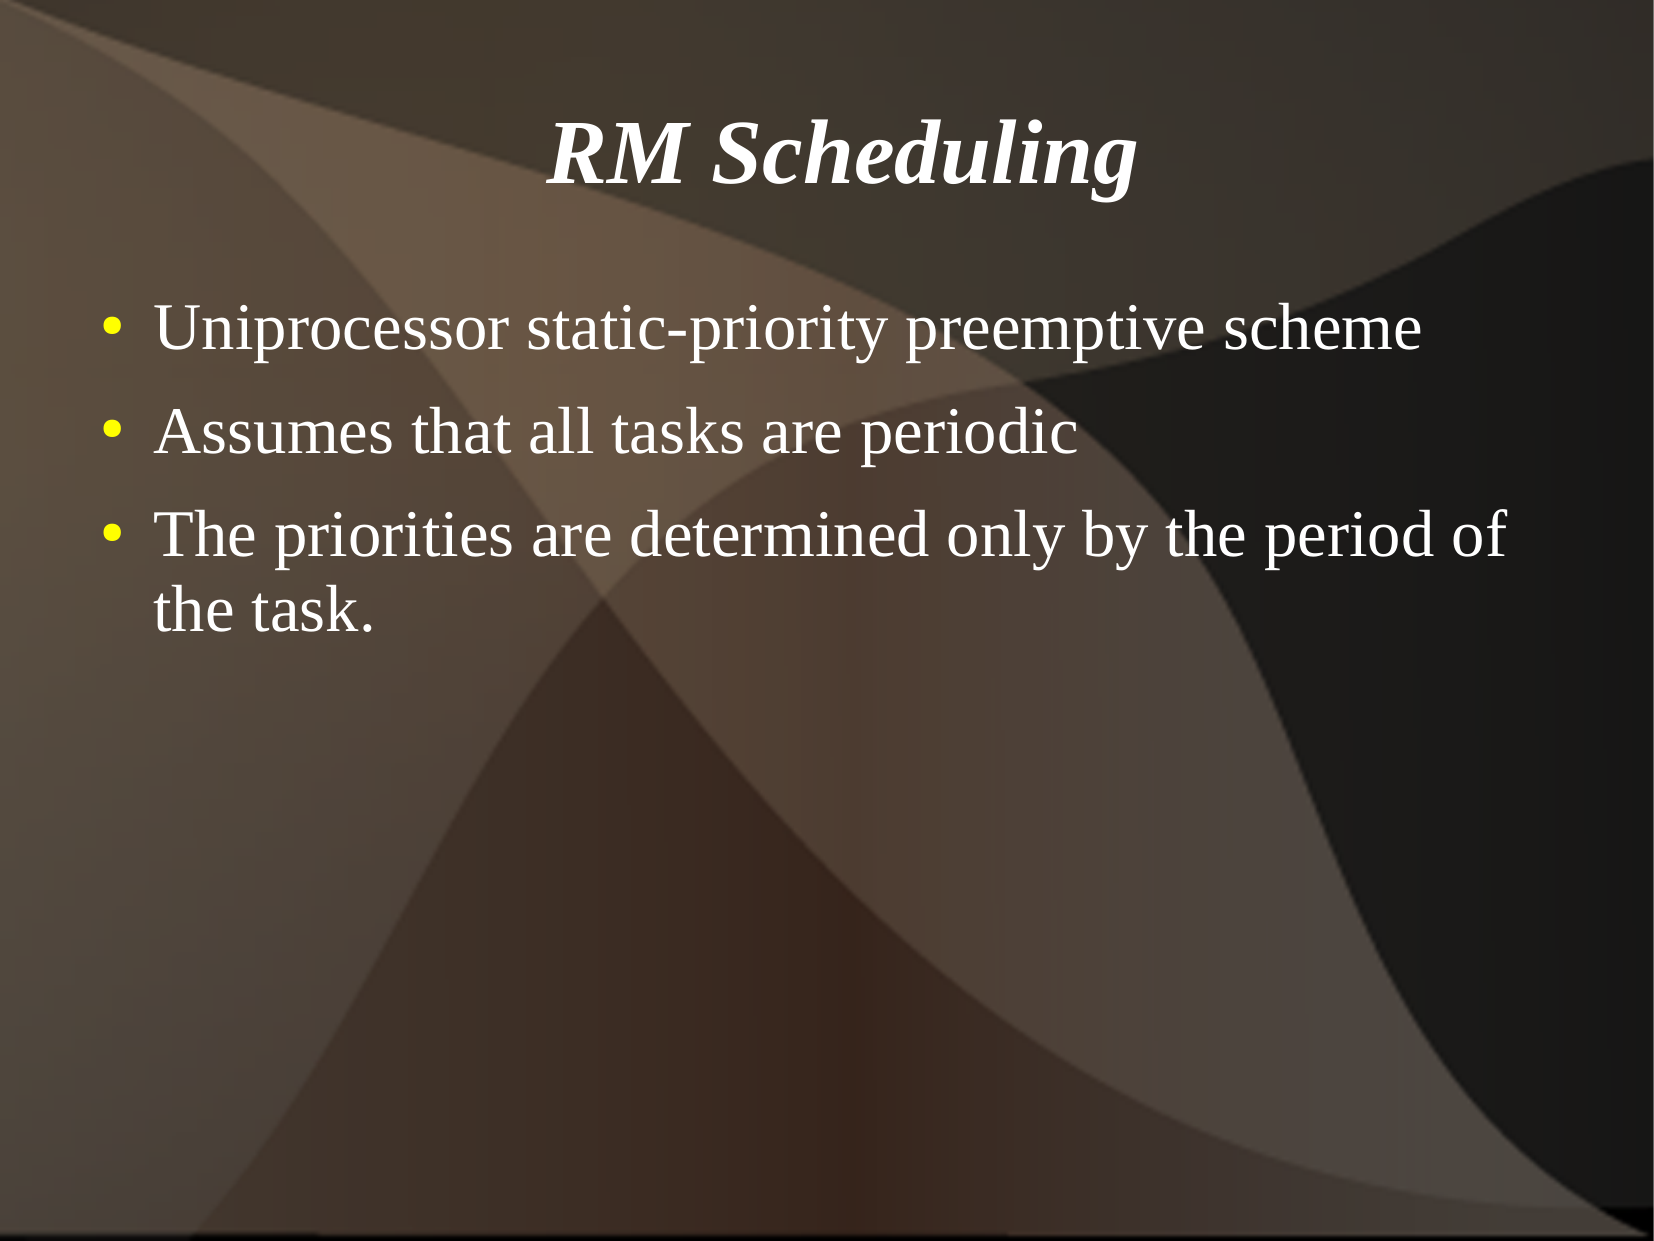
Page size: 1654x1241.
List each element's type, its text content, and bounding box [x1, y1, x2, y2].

picture [0, 0, 1654, 1241]
title RM Scheduling [82, 49, 1571, 257]
list Uniprocessor static-priority preemptive scheme Assumes that all tasks are periodic The priorities are determined only by the period of the task. [82, 290, 1571, 1094]
